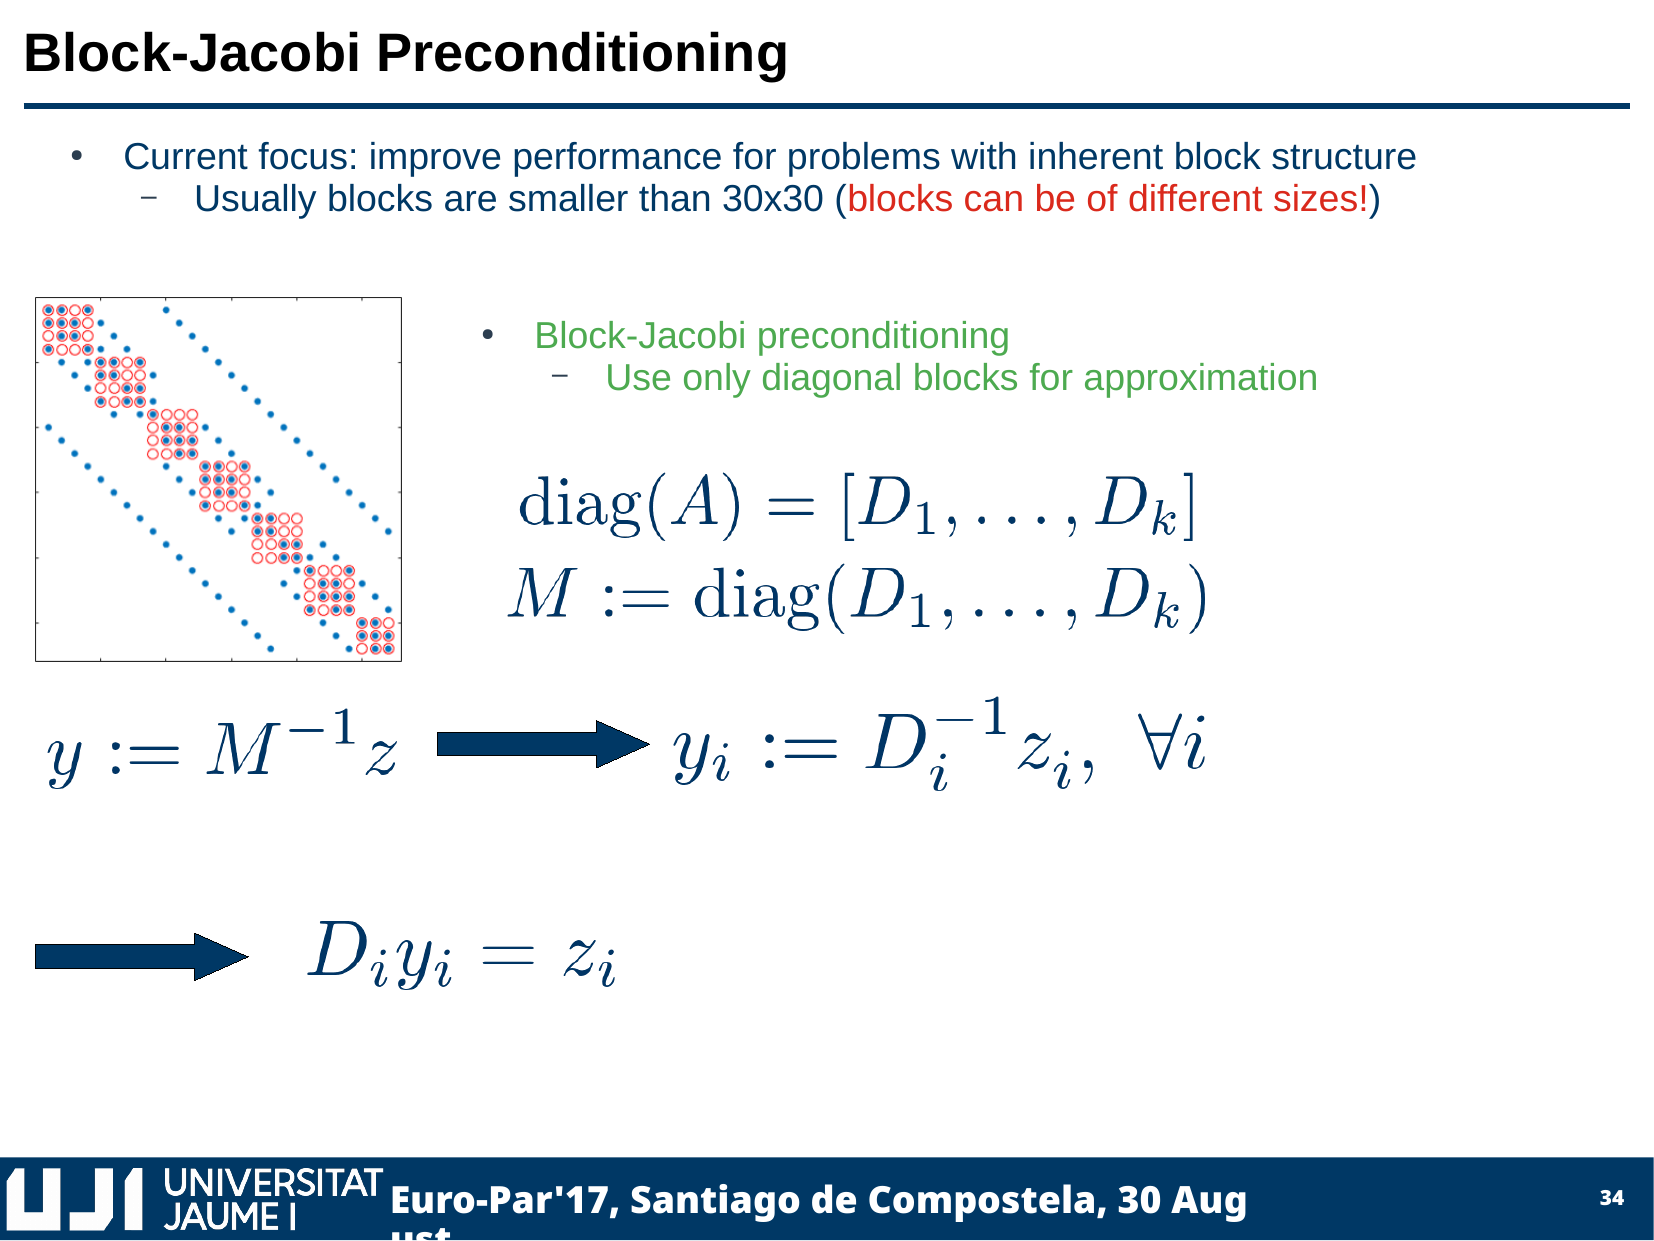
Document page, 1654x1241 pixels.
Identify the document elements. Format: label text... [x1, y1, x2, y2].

text_box Current focus: improve performance for problems with inherent block structure Usually blocks are smaller than 30x30 (blocks can be of different sizes!) [37, 128, 1583, 260]
picture [0, 1158, 390, 1241]
picture [673, 696, 1205, 791]
title Block-Jacobi Preconditioning [23, 0, 1630, 107]
picture [35, 297, 402, 662]
picture [507, 563, 1205, 634]
picture [307, 921, 615, 990]
text_box [437, 720, 650, 768]
picture [519, 472, 1193, 541]
picture [47, 708, 397, 789]
text_box [35, 933, 249, 981]
text_box Block-Jacobi preconditioning Use only diagonal blocks for approximation [448, 307, 1424, 414]
